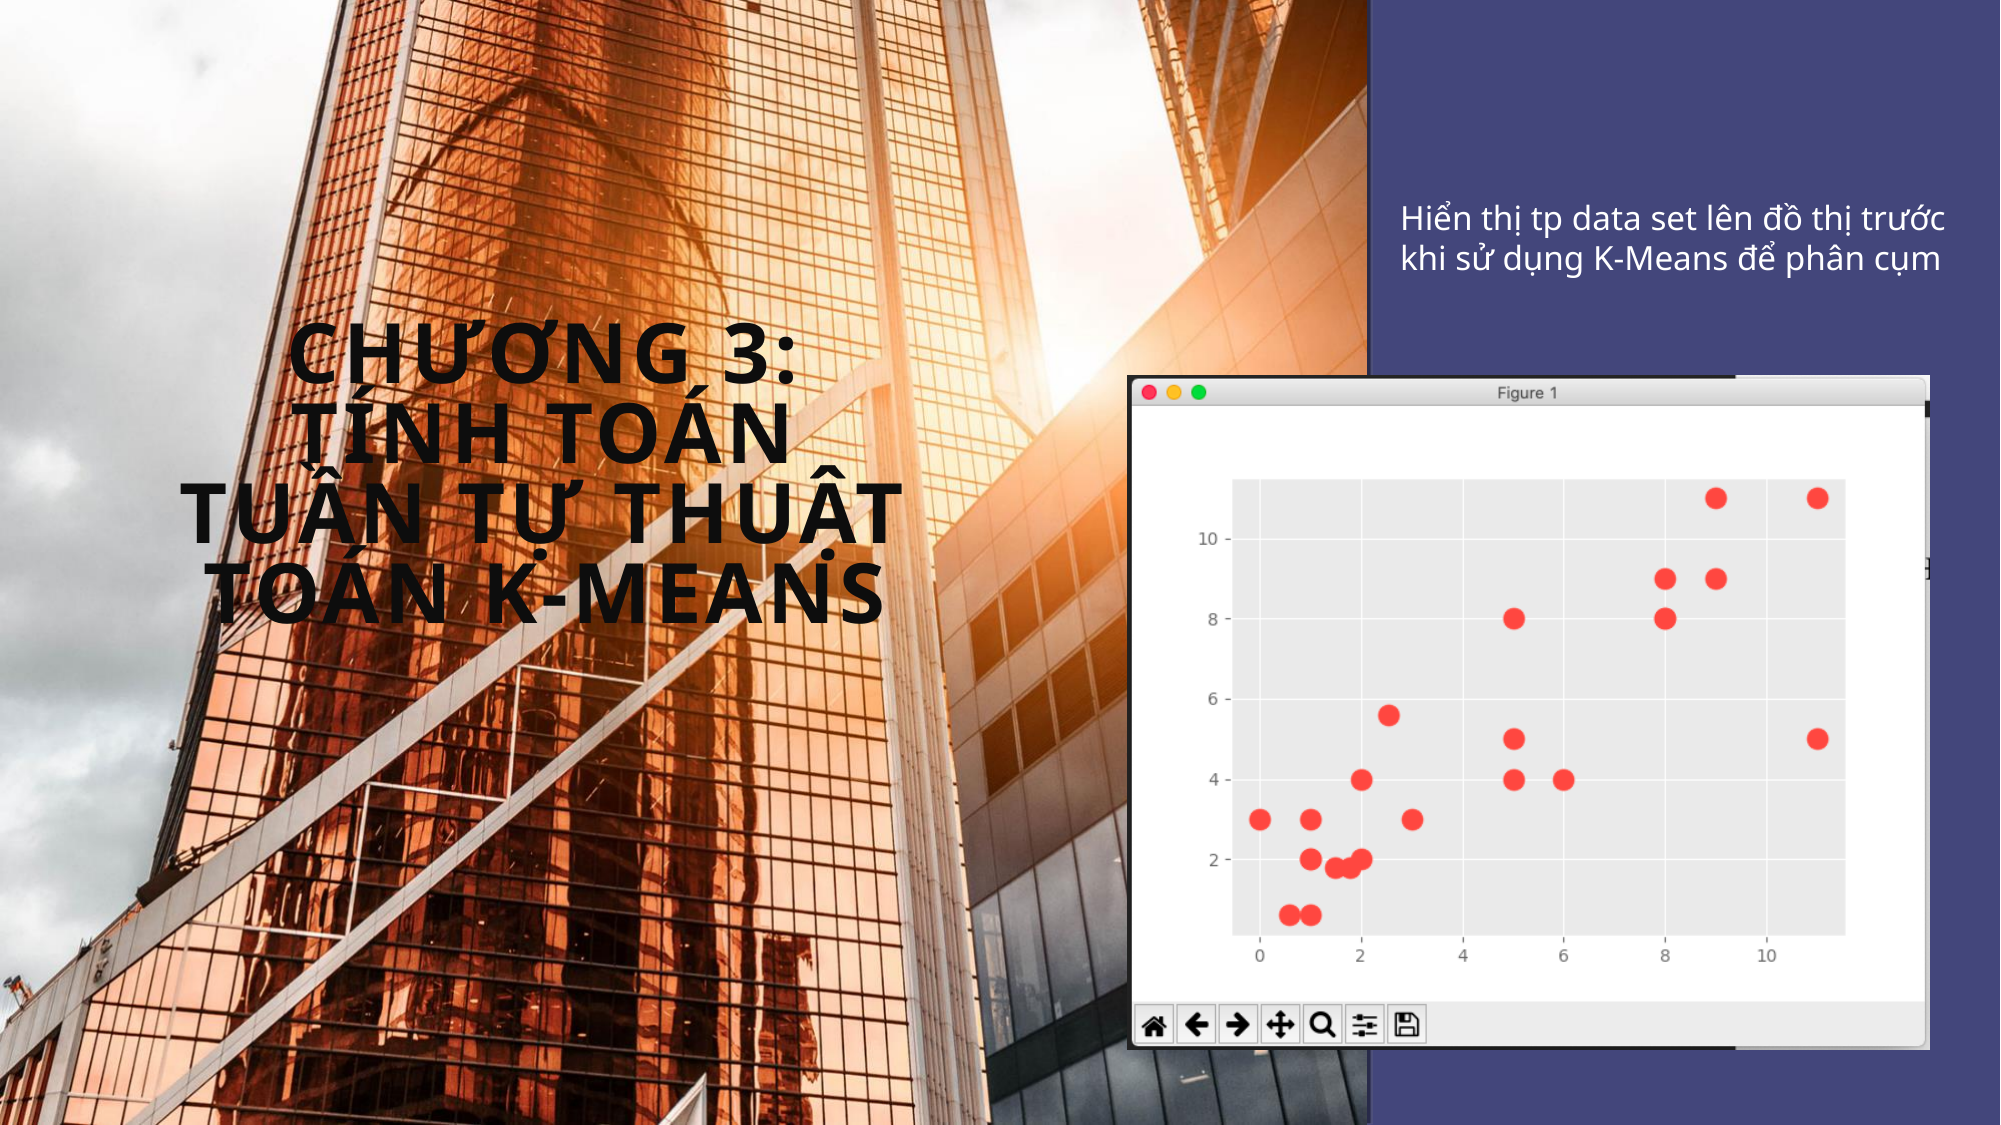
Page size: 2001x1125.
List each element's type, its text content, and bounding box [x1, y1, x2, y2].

title CHƯƠNG 3: TÍNH TOÁN TUẦN TỰ THUẬT TOÁN K-Means [157, 312, 933, 588]
subtitle Hiển thị tp data set lên đồ thị trước khi sử dụng K-Means để phân cụm [1384, 63, 1989, 451]
picture [0, 0, 1930, 1125]
